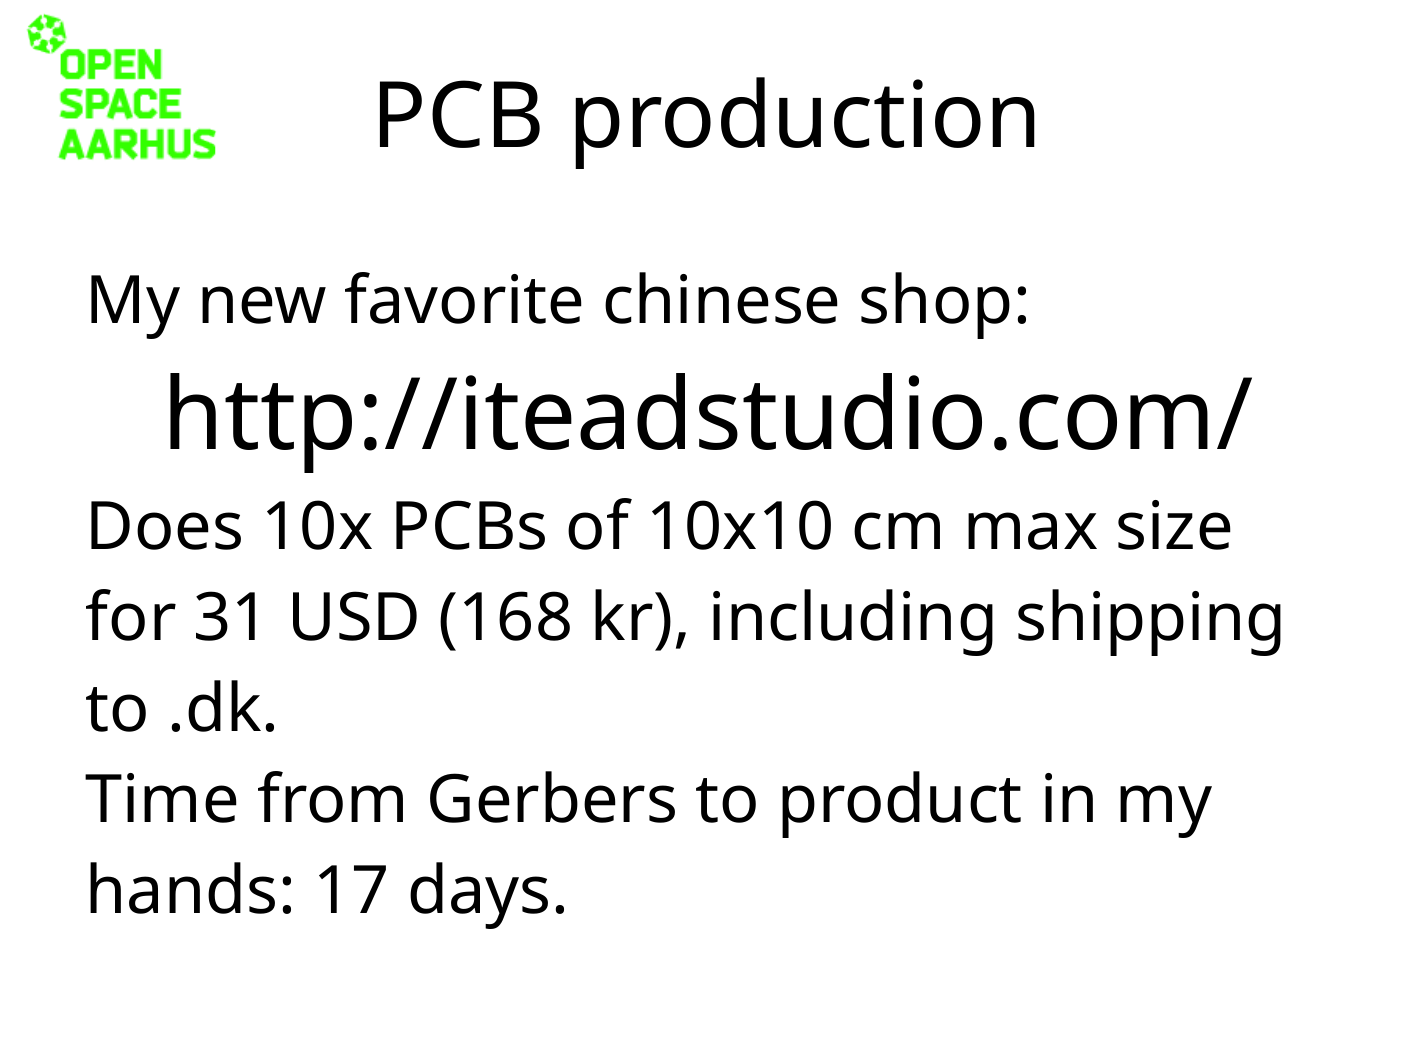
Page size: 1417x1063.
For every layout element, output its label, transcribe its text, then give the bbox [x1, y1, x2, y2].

picture [0, 0, 344, 188]
text_box My new favorite chinese shop: http://iteadstudio.com/ Does 10x PCBs of 10x10 cm max size for 31 USD (168 kr), including shipping to .dk. Time from Gerbers to product in my hands: 17 days. [70, 244, 1346, 884]
text_box PCB production [69, 42, 1345, 159]
